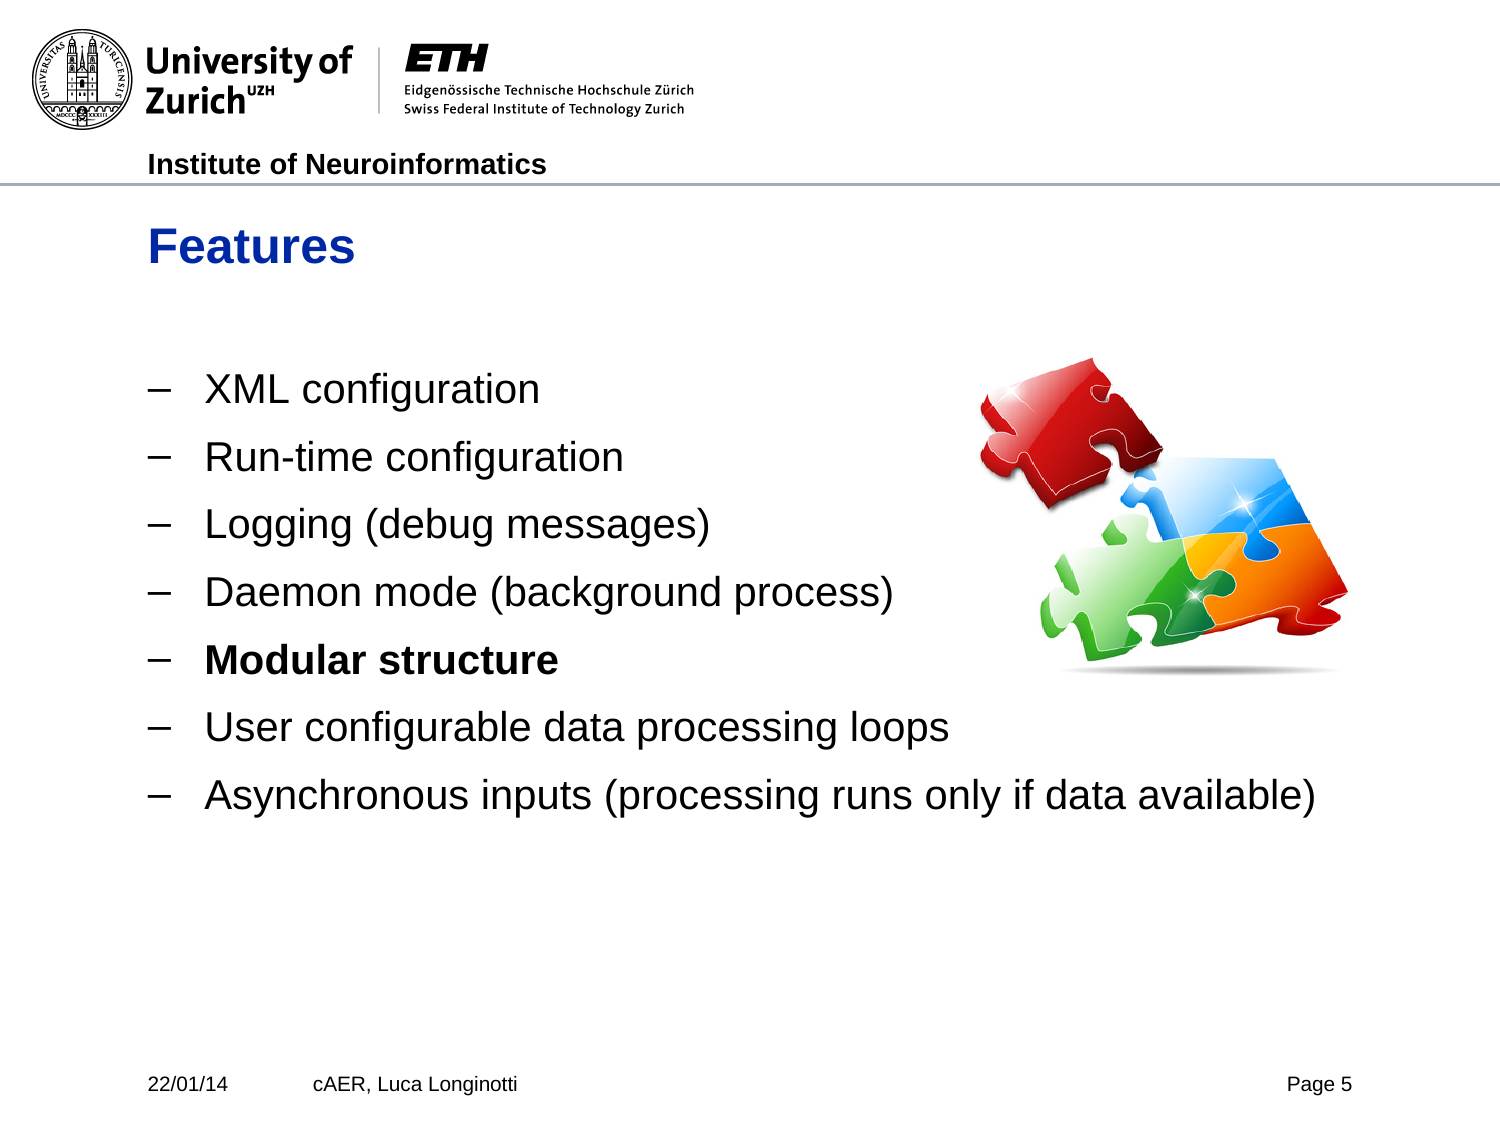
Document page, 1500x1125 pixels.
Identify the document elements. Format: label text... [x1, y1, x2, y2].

title Features [147, 208, 1353, 335]
list XML configuration Run-time configuration Logging (debug messages) Daemon mode (background process) Modular structure User configurable data processing loops Asynchronous inputs (processing runs only if data available) [147, 361, 1353, 1015]
picture [26, 23, 704, 136]
picture [974, 354, 1359, 680]
